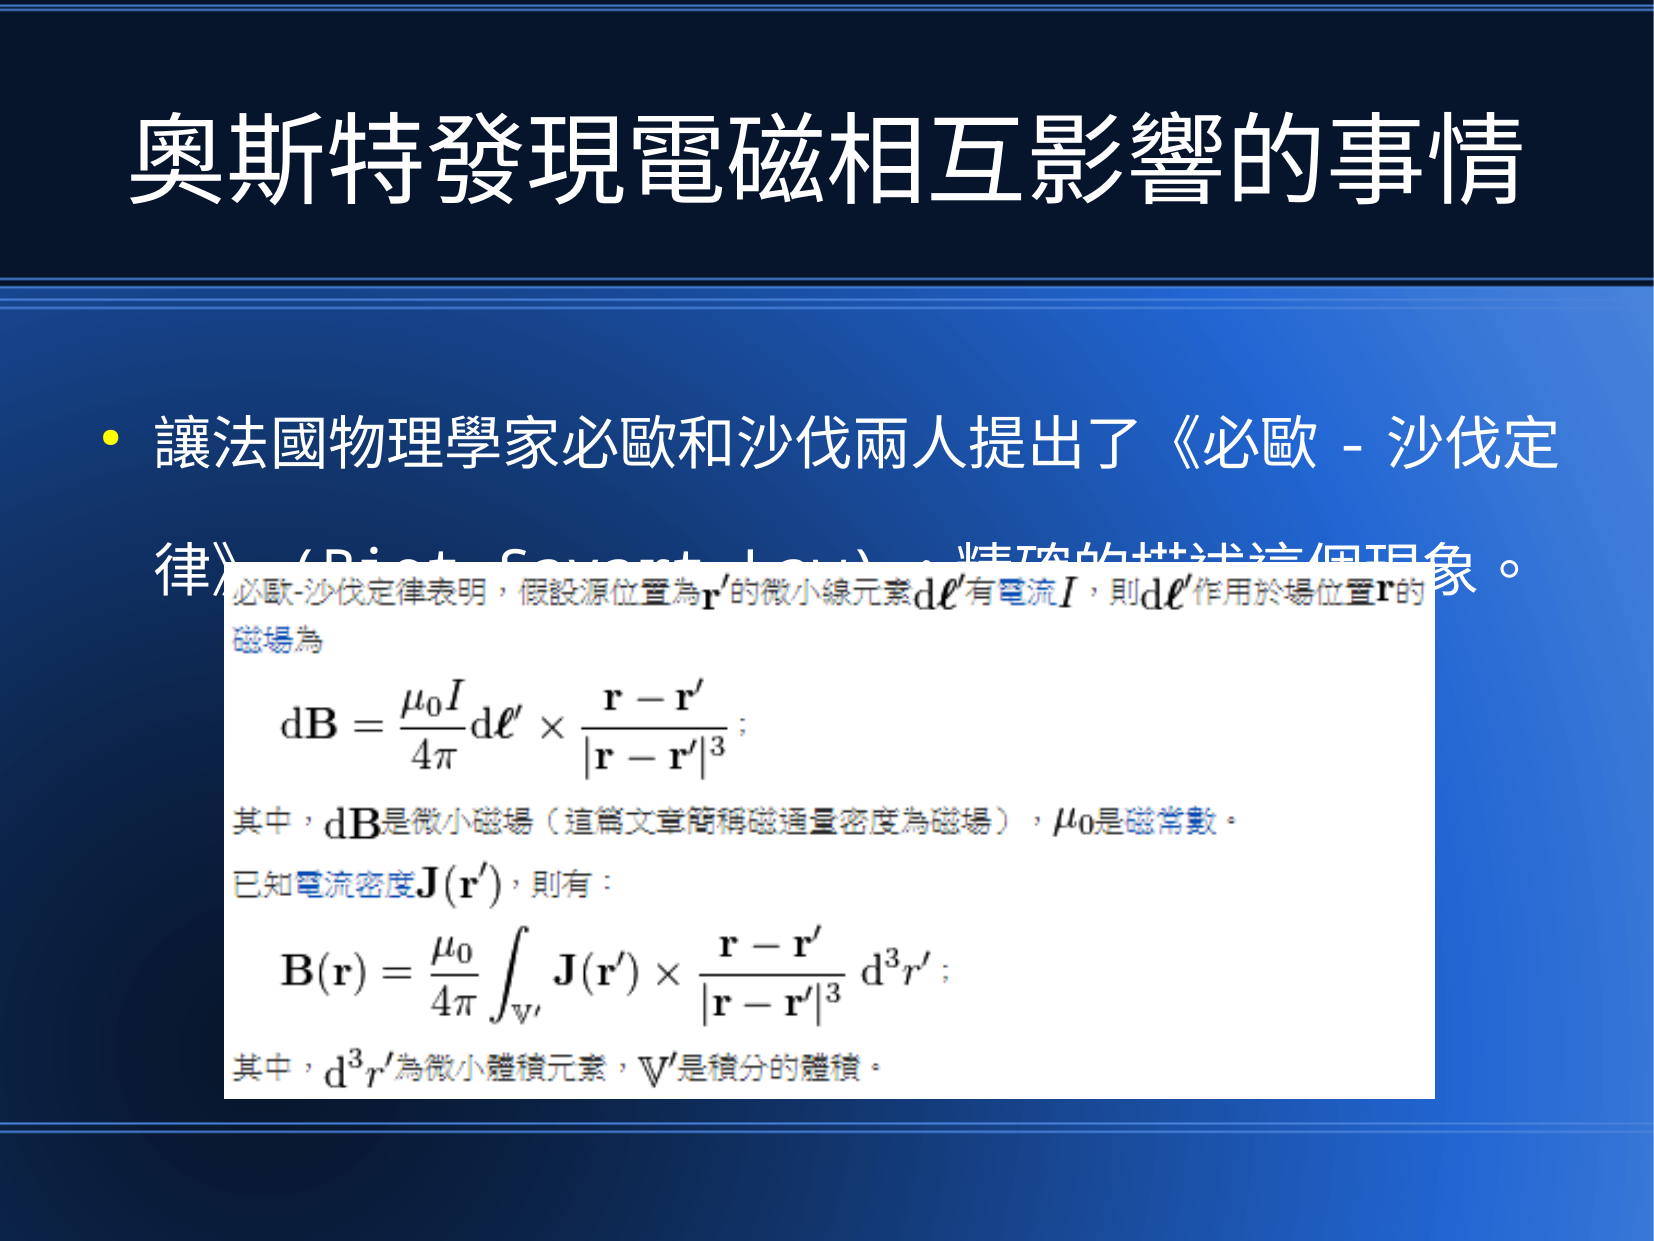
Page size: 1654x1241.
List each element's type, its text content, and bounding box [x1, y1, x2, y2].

list 讓法國物理學家必歐和沙伐兩人提出了《必歐-沙伐定律》(Biot-Savart Law)，精確的描述這個現象。 [82, 355, 1571, 1241]
picture [224, 562, 1435, 1099]
title 奧斯特發現電磁相互影響的事情 [82, 49, 1571, 257]
picture [0, 0, 1654, 1241]
